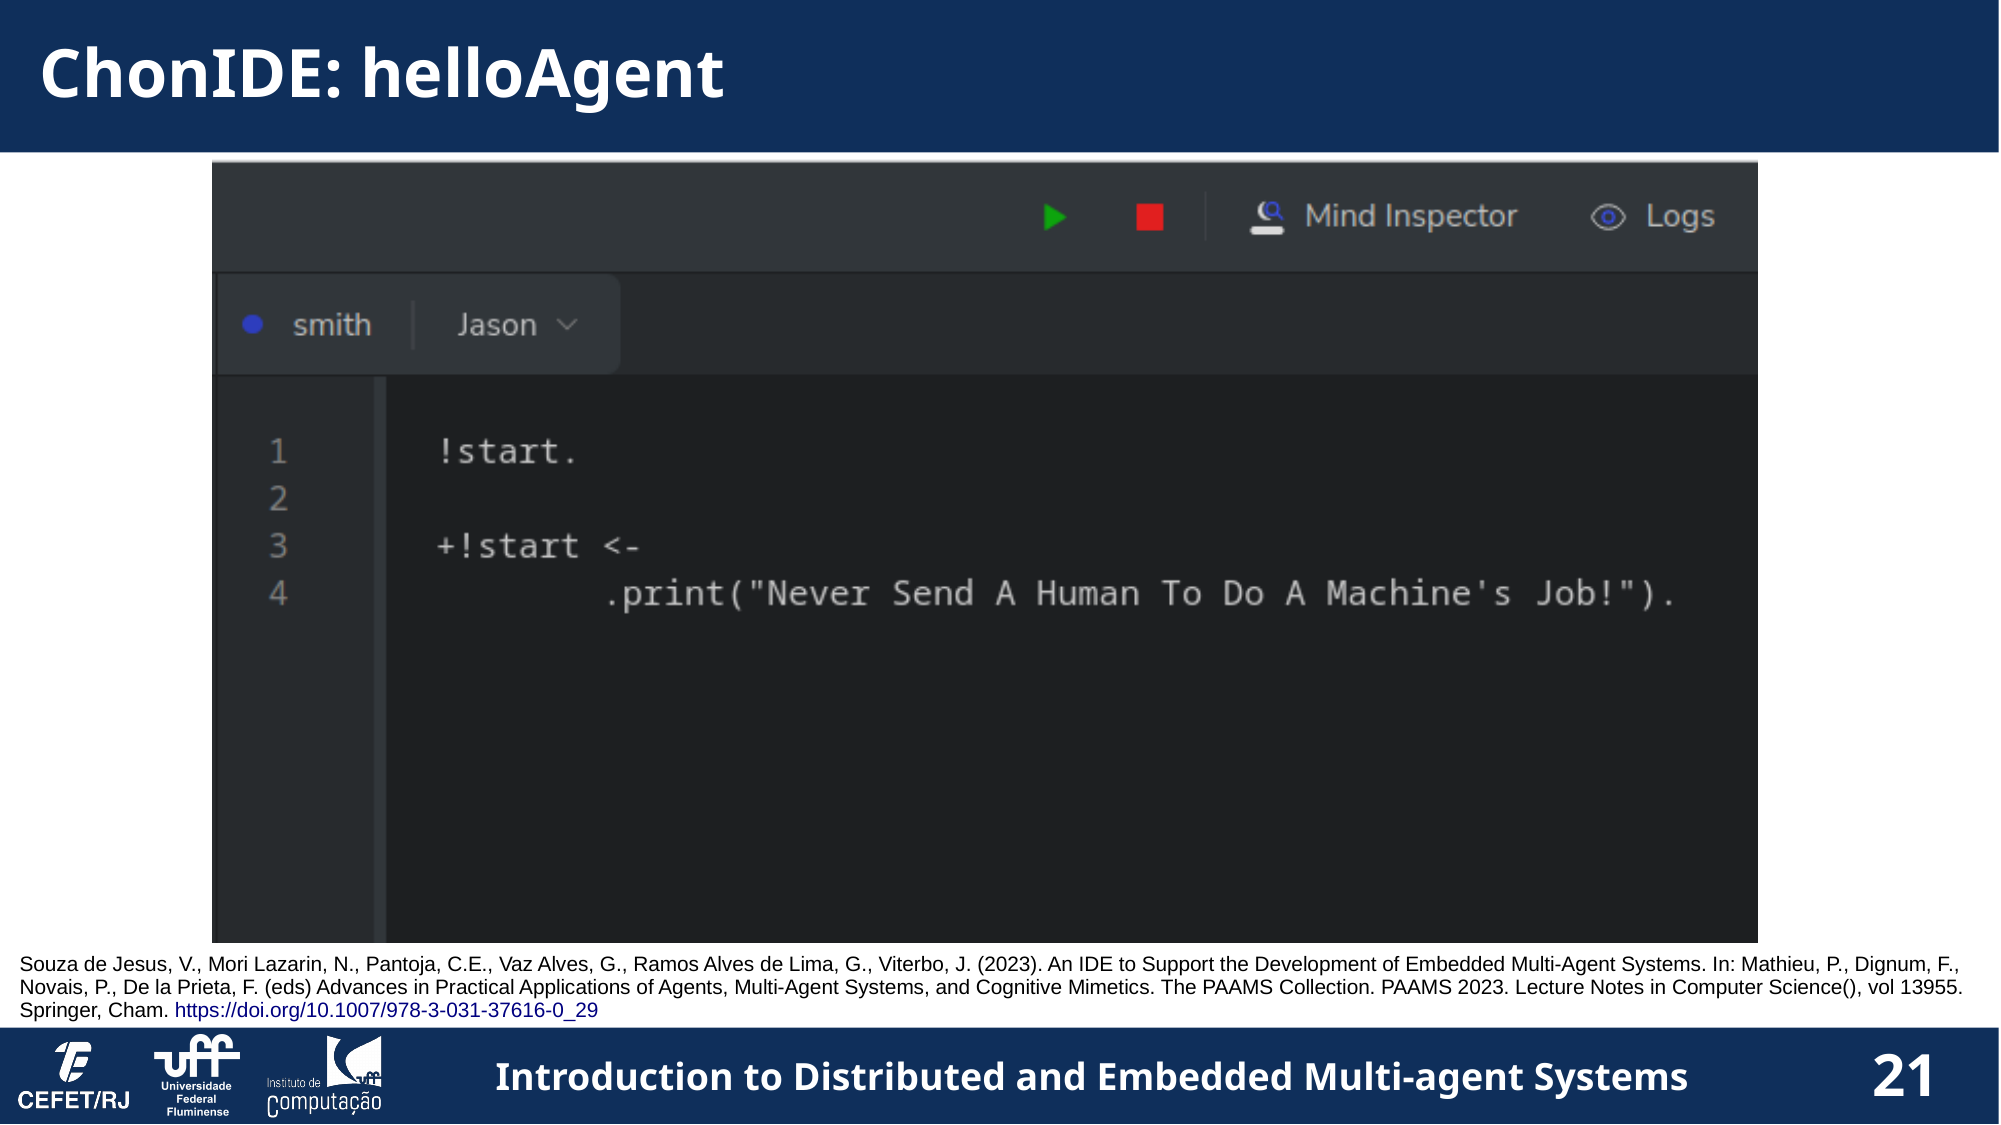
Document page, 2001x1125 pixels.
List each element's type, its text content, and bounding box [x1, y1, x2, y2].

picture [18, 1030, 129, 1125]
text_box Souza de Jesus, V., Mori Lazarin, N., Pantoja, C.E., Vaz Alves, G., Ramos Alves de Lima, G., Viterbo, J. (2023). An IDE to Support the Development of Embedded Multi-Agent Systems. In: Mathieu, P., Dignum, F., Novais, P., De la Prieta, F. (eds) Advances in Practical Applications of Agents, Multi-Agent Systems, and Cognitive Mimetics. The PAAMS Collection. PAAMS 2023. Lecture Notes in Computer Science(), vol 13955. Springer, Cham. https://doi.org/10.1007/978-3-031-37616-0_29 [4, 944, 1979, 1030]
picture [212, 159, 1758, 943]
picture [265, 1033, 383, 1118]
picture [153, 1033, 241, 1121]
text_box ChonIDE: helloAgent [25, 23, 1998, 116]
